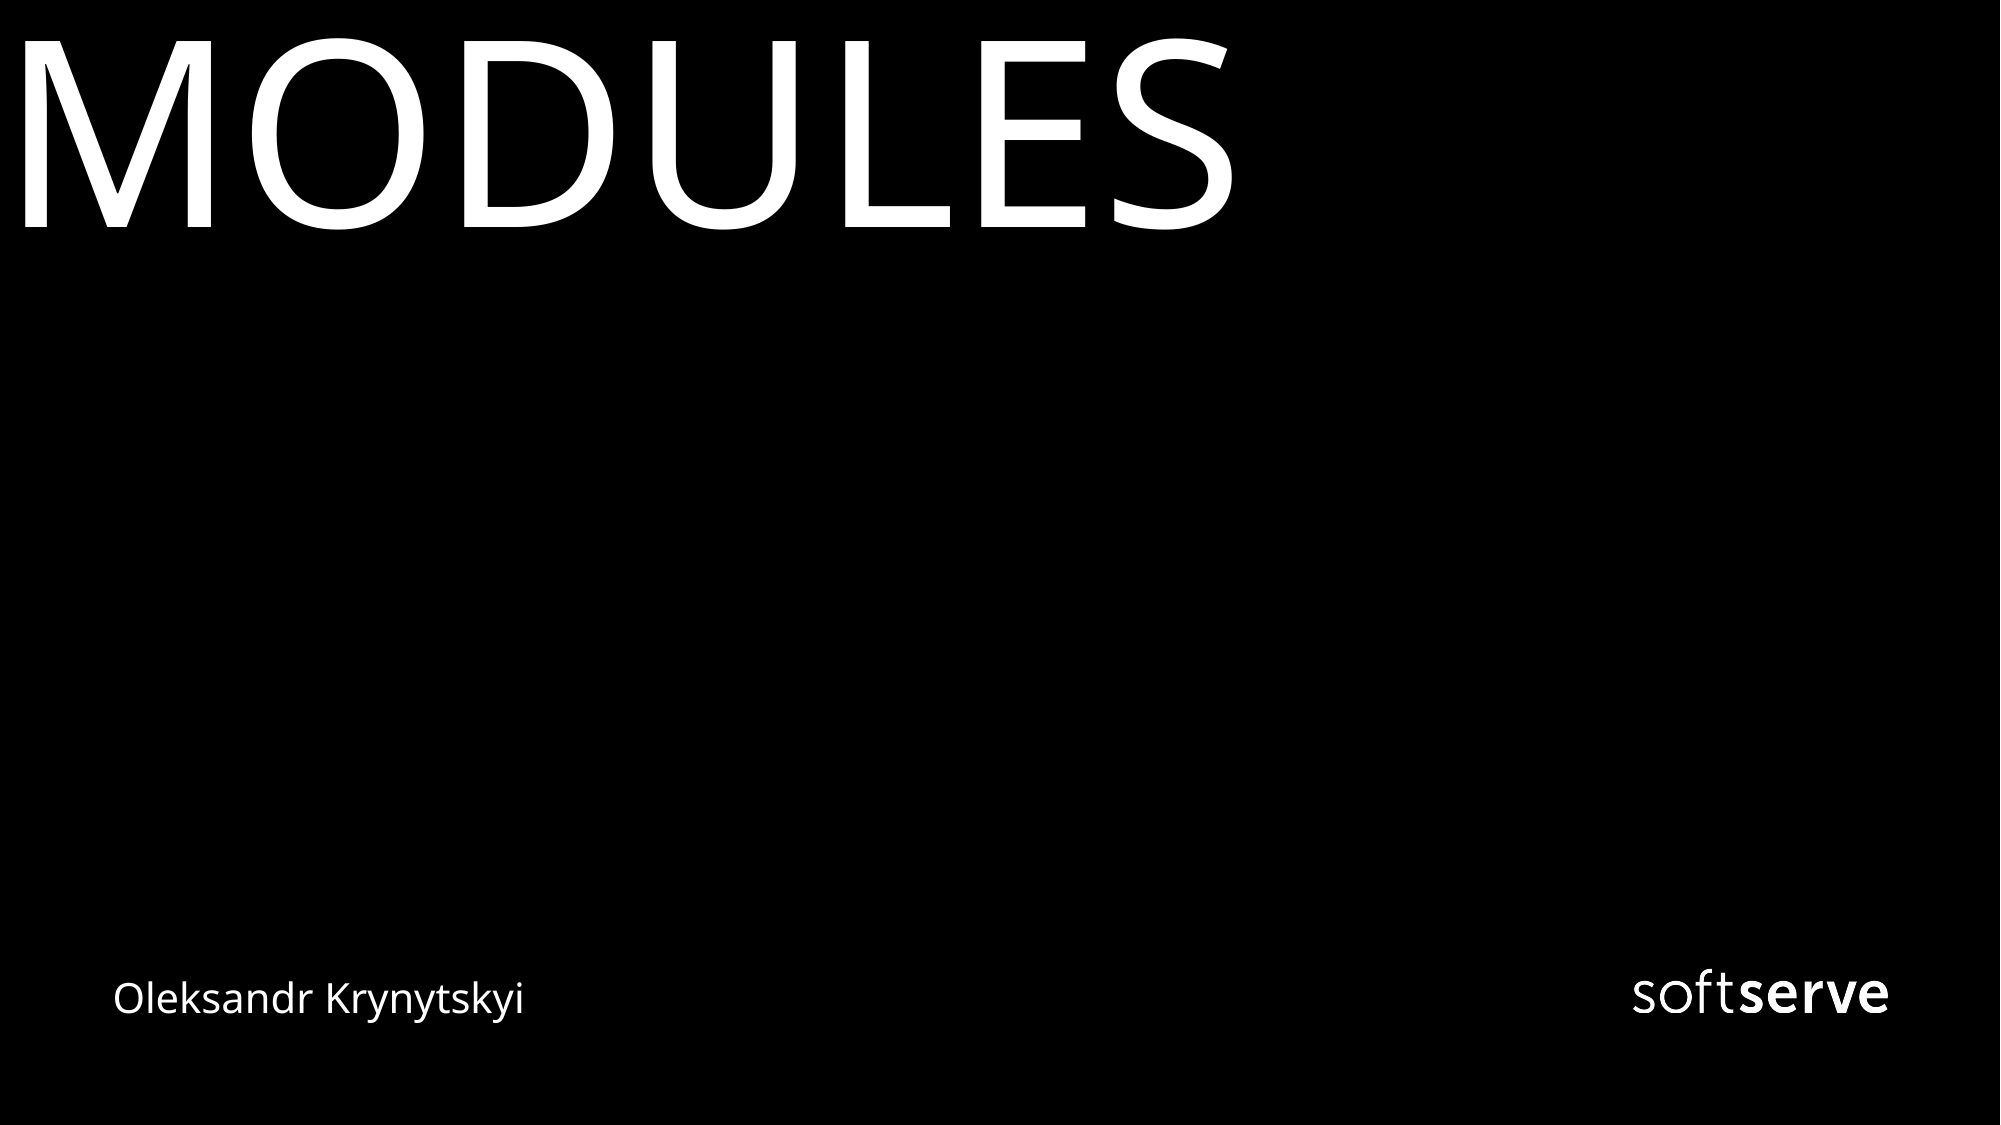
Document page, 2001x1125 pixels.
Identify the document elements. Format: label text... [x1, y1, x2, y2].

title MODULES [0, 0, 2000, 788]
picture [1633, 968, 1888, 1013]
list Oleksandr Krynytskyi [112, 970, 682, 1019]
